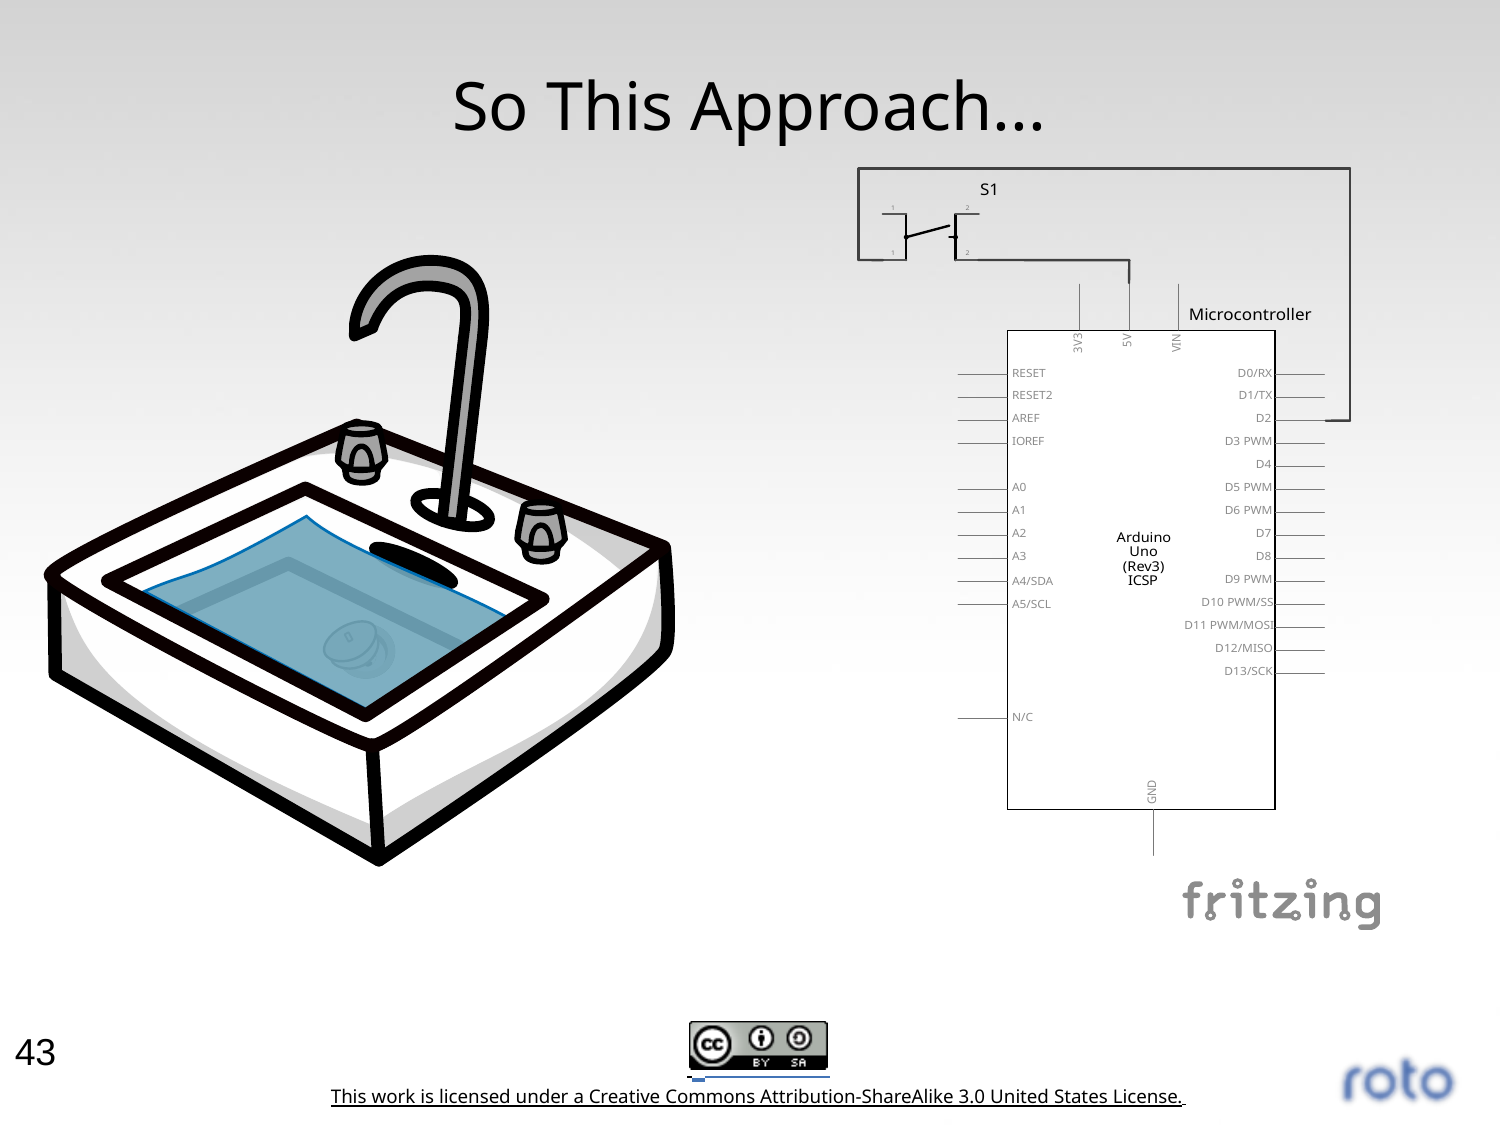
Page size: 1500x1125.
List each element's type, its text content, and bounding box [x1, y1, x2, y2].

title So This Approach... [112, 49, 1388, 238]
picture [0, 0, 1500, 1125]
